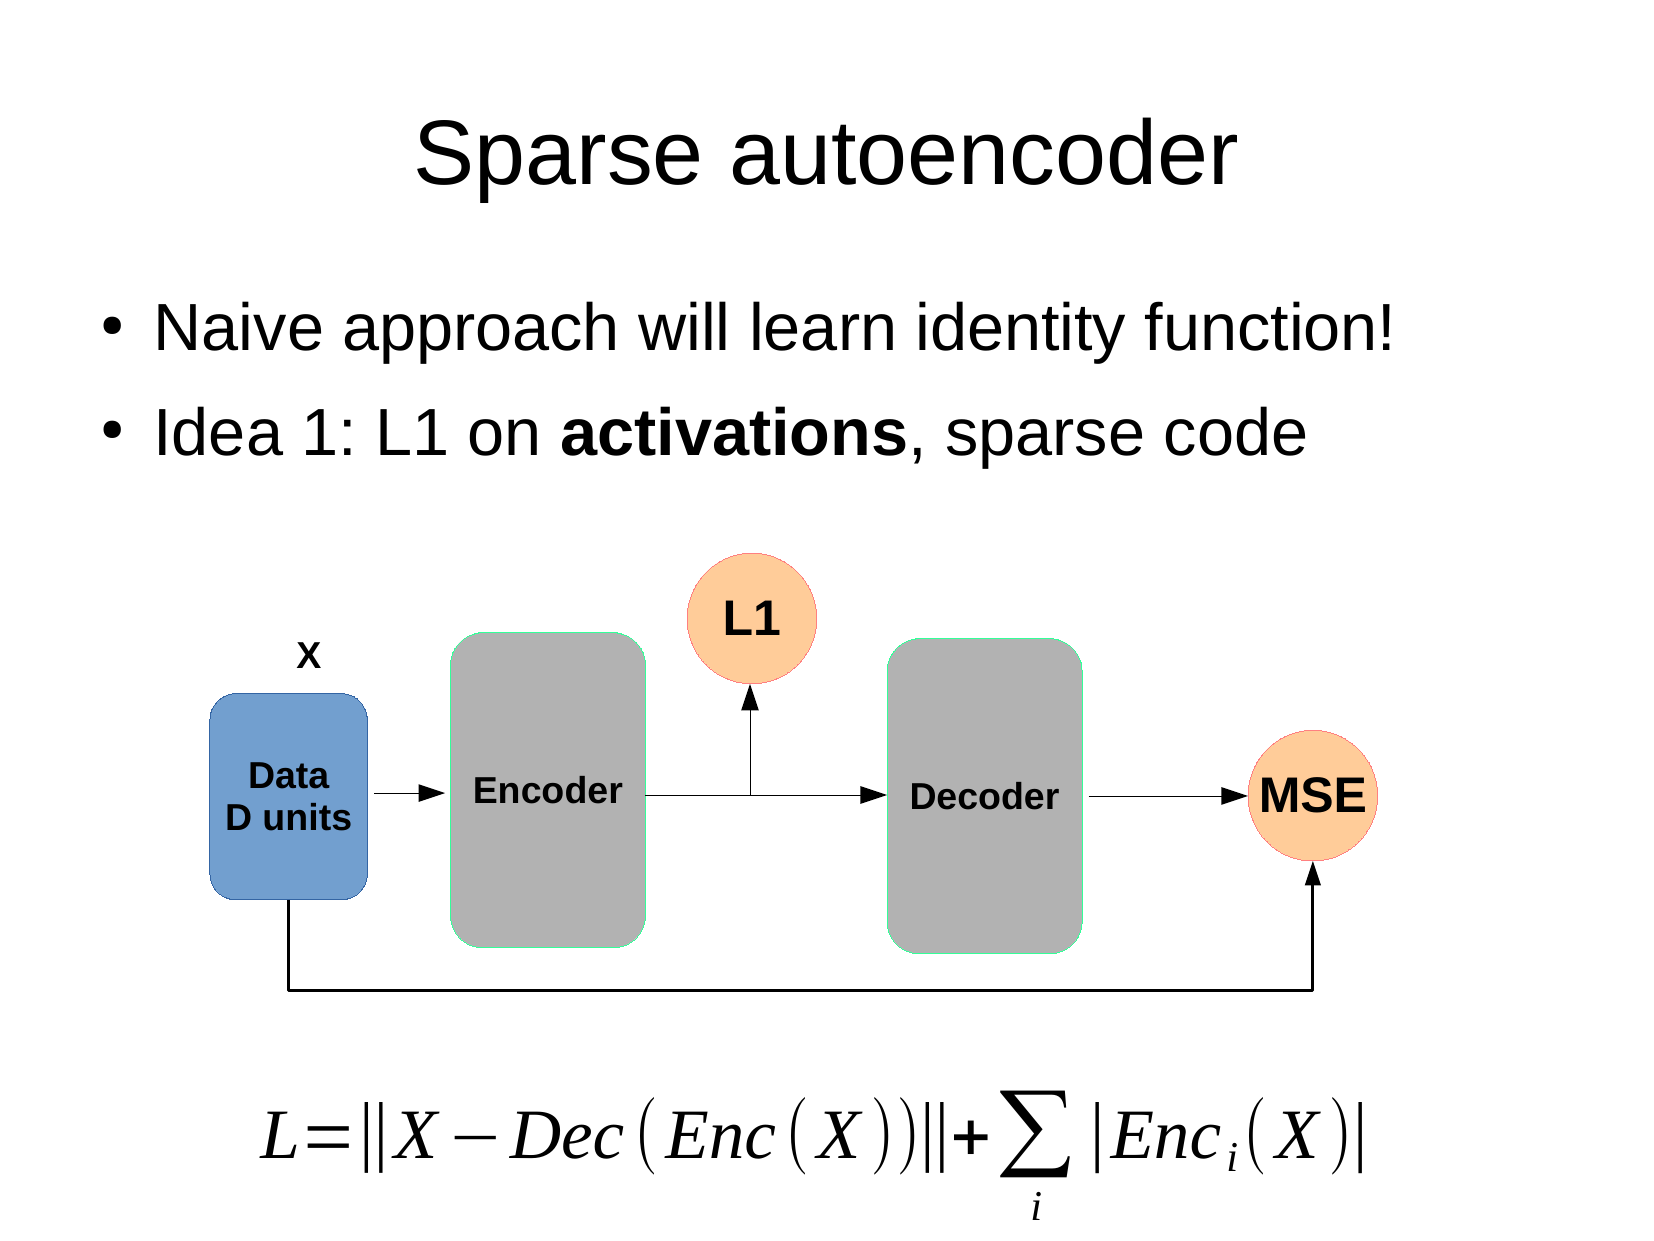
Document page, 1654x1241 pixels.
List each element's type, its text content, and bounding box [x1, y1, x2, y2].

text_box X [281, 627, 337, 684]
text_box L1 [687, 553, 817, 684]
chart [238, 1083, 1393, 1229]
text_box Encoder [450, 632, 646, 948]
list Naive approach will learn identity function! Idea 1: L1 on activations, sparse code [82, 290, 1571, 1010]
text_box Data D units [209, 693, 368, 900]
text_box MSE [1248, 730, 1378, 861]
text_box Decoder [887, 638, 1083, 954]
title Sparse autoencoder [82, 49, 1571, 257]
